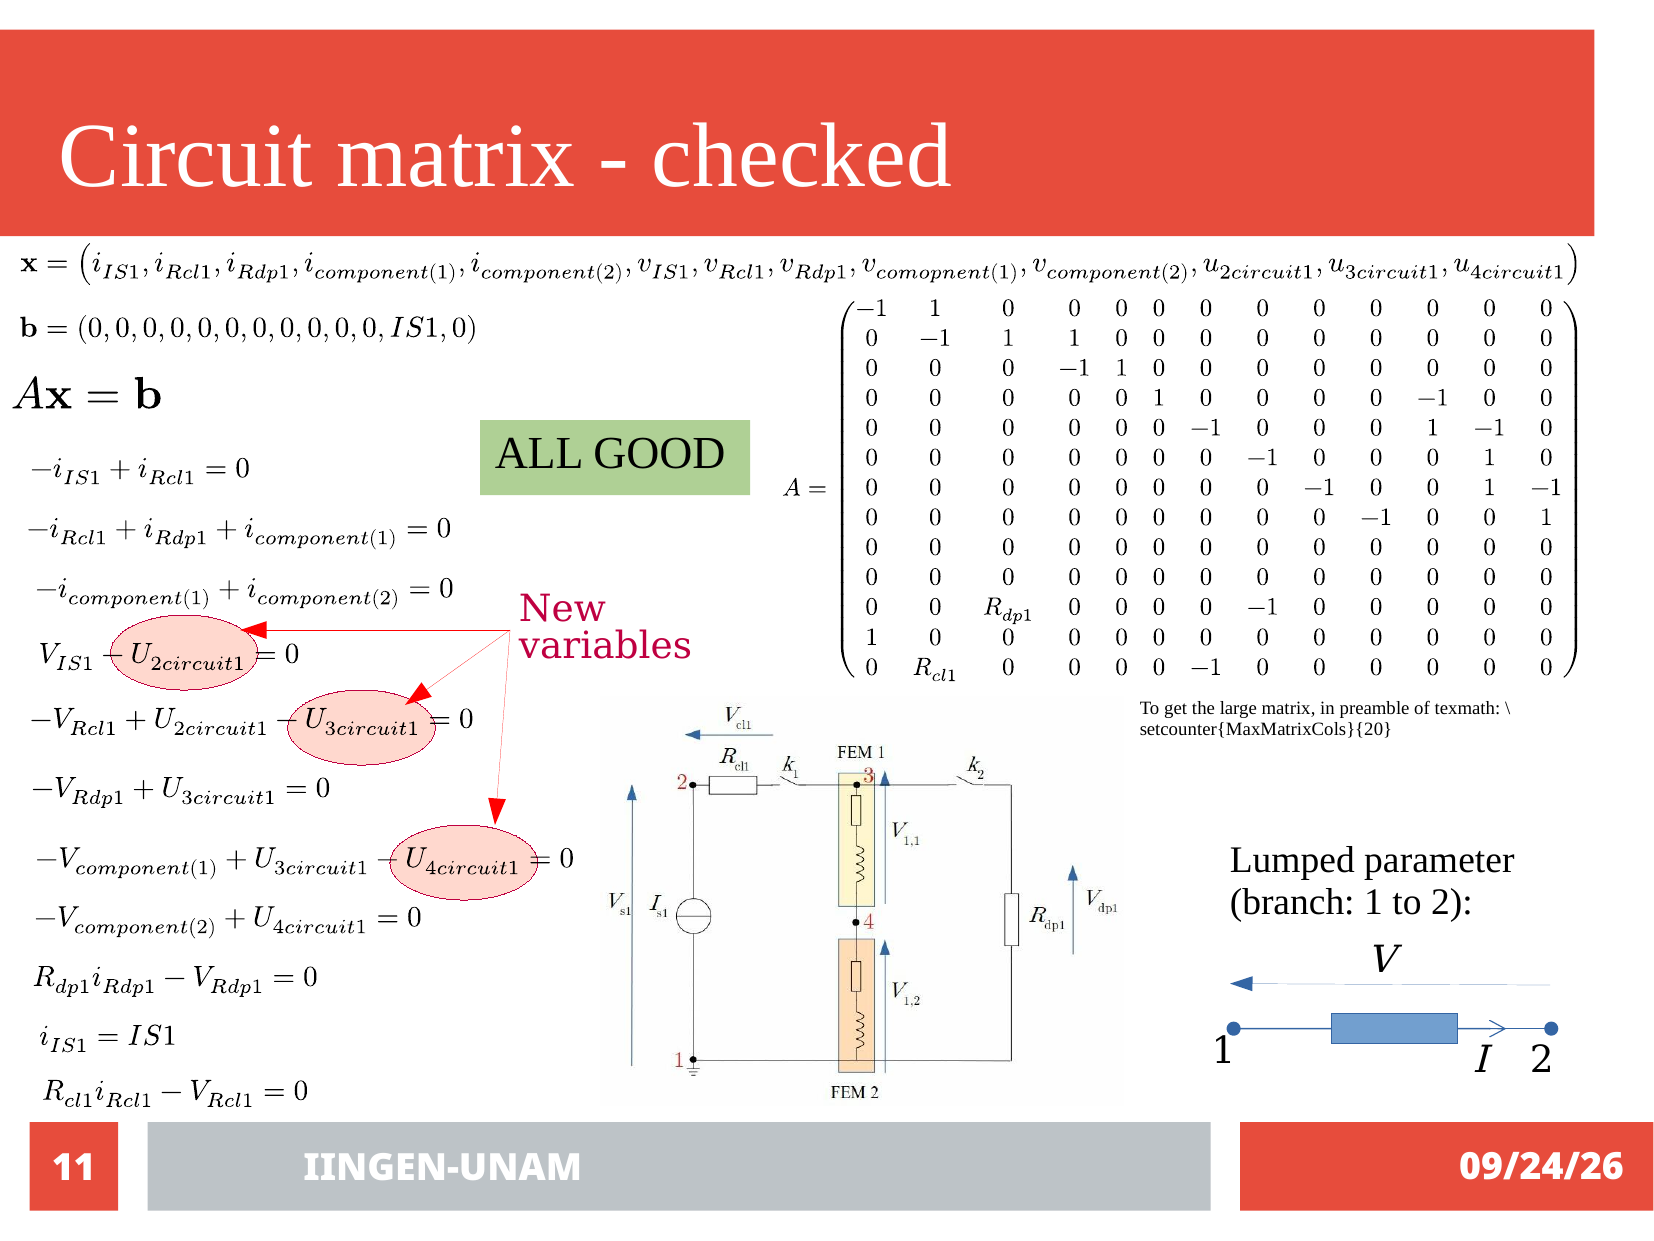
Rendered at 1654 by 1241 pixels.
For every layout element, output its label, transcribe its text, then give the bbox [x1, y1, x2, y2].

text_box [1345, 265, 1356, 279]
text_box [191, 859, 197, 880]
text_box [143, 268, 148, 277]
text_box [1442, 268, 1447, 277]
text_box [1314, 658, 1325, 676]
text_box [70, 721, 87, 736]
text_box [1257, 478, 1268, 496]
text_box [453, 317, 466, 338]
text_box [1116, 418, 1127, 436]
text_box [866, 568, 877, 586]
text_box [361, 531, 368, 545]
text_box [481, 269, 491, 279]
text_box [1032, 258, 1046, 272]
text_box [1153, 508, 1165, 526]
text_box [56, 656, 67, 670]
text_box [1314, 388, 1325, 407]
text_box [256, 791, 263, 805]
text_box [1375, 269, 1386, 279]
text_box [1153, 568, 1165, 586]
text_box [968, 269, 981, 279]
text_box [1501, 269, 1511, 279]
text_box [216, 520, 237, 540]
text_box [340, 865, 347, 875]
text_box [1047, 269, 1057, 279]
text_box [204, 795, 211, 805]
text_box [89, 789, 101, 805]
text_box [932, 668, 946, 682]
text_box [1370, 597, 1382, 616]
text_box [120, 978, 132, 994]
text_box [174, 721, 184, 735]
text_box [358, 860, 367, 875]
text_box [62, 1037, 76, 1053]
text_box [992, 263, 998, 284]
text_box [1116, 597, 1127, 616]
text_box [59, 847, 81, 868]
text_box [1242, 269, 1249, 279]
text_box [1153, 597, 1165, 616]
text_box [1429, 265, 1438, 279]
text_box [1541, 658, 1552, 676]
text_box [1128, 269, 1137, 279]
text_box [1427, 538, 1439, 556]
text_box [1003, 508, 1014, 526]
text_box [406, 269, 420, 279]
text_box [536, 269, 561, 279]
text_box [337, 269, 356, 279]
text_box [33, 966, 55, 987]
text_box [92, 258, 101, 272]
text_box [1116, 538, 1127, 556]
text_box [1102, 269, 1112, 279]
text_box [1116, 299, 1127, 317]
text_box [255, 264, 266, 279]
text_box [81, 243, 91, 286]
text_box [1484, 658, 1495, 676]
text_box [253, 979, 262, 993]
text_box [106, 1092, 133, 1108]
text_box [235, 1092, 241, 1107]
text_box [304, 966, 317, 987]
text_box [255, 535, 265, 545]
text_box [1484, 329, 1495, 347]
text_box [1153, 658, 1165, 676]
text_box [60, 530, 77, 545]
text_box [1542, 508, 1551, 526]
text_box [1116, 478, 1127, 496]
text_box [1069, 448, 1080, 466]
text_box [339, 924, 346, 934]
text_box [426, 317, 437, 337]
text_box [1002, 608, 1012, 621]
text_box [304, 258, 313, 272]
text_box [280, 317, 294, 338]
text_box [160, 595, 173, 605]
text_box [315, 924, 325, 934]
text_box [1154, 388, 1164, 406]
text_box [1567, 243, 1577, 286]
text_box [408, 906, 421, 927]
text_box [1454, 258, 1470, 272]
text_box [866, 329, 877, 347]
text_box [1116, 568, 1127, 586]
text_box [149, 470, 176, 485]
text_box [1286, 269, 1293, 279]
text_box [377, 825, 550, 901]
text_box [866, 658, 877, 676]
text_box [338, 595, 348, 605]
text_box [254, 906, 275, 927]
text_box [258, 721, 266, 735]
text_box [234, 795, 246, 805]
text_box [346, 535, 360, 545]
text_box [83, 1093, 92, 1107]
text_box [930, 508, 941, 526]
text_box [1116, 508, 1127, 526]
text_box [930, 448, 941, 466]
text_box [1153, 299, 1165, 317]
text_box [1200, 329, 1212, 347]
text_box [247, 795, 255, 805]
text_box [1541, 628, 1552, 646]
text_box [420, 265, 428, 279]
text_box [165, 264, 182, 279]
text_box [325, 924, 338, 934]
text_box [930, 597, 941, 616]
text_box [202, 265, 210, 279]
text_box [948, 669, 956, 682]
text_box [351, 333, 356, 343]
text_box [149, 595, 159, 605]
text_box [1116, 448, 1127, 466]
text_box [1541, 538, 1552, 556]
text_box [1003, 448, 1014, 466]
text_box [913, 657, 932, 676]
text_box [286, 865, 304, 875]
text_box [336, 535, 345, 545]
text_box [199, 860, 208, 875]
text_box [1257, 418, 1268, 436]
text_box [20, 258, 38, 272]
text_box [1153, 628, 1165, 646]
text_box [225, 1097, 234, 1107]
text_box [1116, 329, 1127, 347]
text_box [1370, 568, 1382, 586]
text_box [348, 861, 356, 875]
text_box [379, 333, 383, 343]
text_box [102, 615, 276, 691]
text_box [1003, 628, 1014, 646]
text_box [604, 265, 614, 279]
text_box [95, 1086, 104, 1100]
text_box [573, 269, 586, 279]
text_box [255, 847, 277, 868]
text_box [75, 924, 84, 934]
text_box [315, 269, 336, 279]
text_box [1232, 269, 1241, 279]
text_box [755, 265, 764, 279]
text_box [155, 924, 165, 934]
text_box [115, 790, 123, 804]
text_box [1268, 448, 1277, 466]
text_box [1325, 478, 1334, 496]
text_box [98, 865, 117, 875]
text_box [166, 924, 179, 934]
text_box [1211, 418, 1220, 436]
text_box [1370, 388, 1382, 407]
text_box [244, 1093, 252, 1107]
text_box [1314, 329, 1325, 347]
text_box [1317, 268, 1322, 277]
text_box [441, 333, 445, 343]
text_box [299, 595, 311, 609]
text_box [308, 317, 321, 338]
text_box [1181, 263, 1187, 284]
text_box [183, 535, 196, 549]
text_box Lumped parameter (branch: 1 to 2): [1215, 831, 1546, 930]
text_box [1541, 329, 1552, 347]
text_box New variables [504, 584, 775, 637]
title Circuit matrix - checked [59, 59, 1595, 207]
text_box [1484, 597, 1495, 616]
text_box [156, 865, 166, 875]
text_box [210, 979, 227, 994]
text_box [866, 388, 877, 407]
text_box [1113, 269, 1126, 279]
text_box [100, 795, 113, 808]
text_box [193, 966, 215, 987]
text_box [1427, 358, 1439, 377]
text_box [1554, 265, 1563, 279]
text_box [155, 530, 171, 545]
text_box [930, 478, 941, 496]
text_box [438, 265, 447, 279]
text_box [210, 859, 216, 880]
text_box [1200, 597, 1212, 616]
text_box [877, 299, 886, 316]
text_box [406, 316, 424, 338]
text_box [66, 983, 79, 997]
text_box [780, 258, 794, 272]
text_box [1428, 418, 1438, 436]
text_box [1257, 568, 1268, 586]
text_box [1262, 269, 1271, 279]
text_box [1370, 299, 1382, 317]
text_box [1314, 538, 1325, 556]
text_box [1200, 358, 1212, 377]
text_box [248, 722, 256, 736]
text_box [163, 777, 184, 798]
text_box [198, 317, 211, 338]
text_box [316, 865, 339, 875]
text_box [236, 457, 249, 478]
text_box [1495, 418, 1504, 436]
text_box [866, 358, 877, 377]
text_box [192, 590, 201, 605]
text_box [187, 333, 191, 343]
text_box [1220, 265, 1230, 279]
text_box [747, 264, 753, 279]
text_box [930, 568, 941, 586]
text_box [1162, 263, 1168, 284]
text_box [1080, 358, 1089, 376]
text_box [1370, 418, 1382, 436]
text_box [104, 333, 109, 343]
text_box [1200, 568, 1212, 586]
text_box [1069, 568, 1080, 586]
text_box [1200, 448, 1212, 466]
text_box [1370, 538, 1382, 556]
text_box [110, 595, 122, 609]
text_box [114, 264, 128, 279]
text_box [392, 589, 397, 610]
text_box [174, 591, 182, 605]
text_box [1484, 508, 1495, 526]
text_box [1314, 448, 1325, 466]
text_box [76, 865, 97, 875]
text_box [1170, 265, 1180, 279]
text_box [1493, 269, 1500, 279]
text_box [241, 333, 246, 343]
text_box [356, 269, 369, 283]
text_box [1153, 418, 1165, 436]
text_box [1304, 265, 1312, 279]
text_box [837, 265, 846, 279]
text_box [371, 529, 376, 550]
text_box [223, 795, 233, 805]
text_box [679, 265, 688, 279]
text_box [1200, 628, 1212, 646]
text_box V [1352, 935, 1428, 996]
text_box [1397, 269, 1410, 279]
text_box [652, 264, 663, 279]
text_box [42, 1079, 64, 1101]
text_box [1257, 538, 1268, 556]
text_box [296, 333, 301, 343]
text_box [92, 972, 101, 987]
text_box [134, 376, 161, 409]
text_box [363, 591, 371, 605]
text_box [664, 264, 678, 279]
text_box [269, 333, 273, 343]
text_box [1484, 568, 1495, 586]
text_box [468, 315, 475, 344]
text_box [1544, 265, 1552, 279]
text_box [1003, 299, 1014, 317]
text_box [144, 524, 153, 538]
text_box [381, 269, 394, 279]
text_box [1153, 448, 1165, 466]
text_box [142, 865, 155, 875]
text_box [1411, 269, 1418, 279]
text_box [597, 263, 603, 284]
text_box [1370, 358, 1382, 377]
text_box [277, 535, 297, 545]
text_box [50, 1038, 61, 1052]
text_box [1314, 418, 1325, 436]
text_box [268, 595, 299, 605]
text_box [89, 530, 94, 545]
text_box [167, 865, 180, 875]
text_box [1153, 358, 1165, 377]
text_box [460, 708, 473, 729]
text_box [81, 979, 89, 993]
text_box [1003, 388, 1014, 407]
text_box [437, 517, 451, 538]
text_box [1069, 658, 1080, 676]
text_box [226, 725, 239, 736]
text_box [471, 258, 480, 272]
text_box [84, 656, 92, 670]
text_box [225, 909, 245, 929]
text_box [55, 777, 77, 798]
text_box [123, 595, 134, 605]
text_box [940, 329, 950, 346]
text_box [116, 317, 129, 338]
text_box [1070, 329, 1079, 346]
text_box [1003, 478, 1014, 496]
text_box [1024, 609, 1031, 621]
text_box [72, 790, 88, 805]
text_box [1541, 597, 1552, 616]
text_box [1563, 301, 1578, 678]
text_box [930, 388, 941, 407]
text_box 1 [1196, 1026, 1242, 1079]
text_box [321, 535, 334, 545]
text_box [55, 978, 67, 994]
text_box [226, 258, 235, 272]
text_box [1211, 658, 1220, 675]
text_box [1484, 538, 1495, 556]
text_box I [1458, 1035, 1534, 1096]
text_box [171, 317, 184, 338]
text_box [131, 983, 144, 997]
text_box [133, 779, 154, 800]
text_box [1116, 388, 1127, 407]
text_box [449, 263, 455, 284]
text_box [1069, 478, 1080, 496]
text_box [219, 580, 239, 600]
text_box [1328, 258, 1344, 272]
text_box [1370, 448, 1382, 466]
text_box [177, 470, 183, 485]
text_box [1116, 628, 1127, 646]
text_box [1069, 388, 1080, 407]
text_box [78, 535, 88, 545]
text_box [65, 1097, 74, 1107]
text_box [103, 979, 119, 994]
text_box [1541, 358, 1552, 377]
text_box [782, 477, 801, 496]
text_box [1314, 299, 1325, 317]
text_box [58, 584, 67, 598]
text_box [637, 258, 651, 272]
text_box [1427, 299, 1439, 317]
text_box [626, 268, 631, 277]
text_box [930, 628, 941, 646]
text_box [1138, 269, 1152, 279]
text_box [132, 333, 136, 343]
text_box [380, 590, 390, 605]
text_box [1012, 613, 1023, 625]
text_box [190, 1079, 212, 1101]
text_box [85, 924, 116, 934]
text_box [1200, 538, 1212, 556]
text_box [1370, 478, 1382, 496]
text_box [180, 920, 188, 934]
text_box [79, 315, 87, 344]
text_box [704, 258, 718, 272]
text_box [117, 865, 130, 879]
text_box [1003, 358, 1014, 377]
text_box [247, 584, 256, 598]
text_box [1257, 658, 1268, 676]
text_box [50, 524, 58, 538]
text_box [1257, 299, 1268, 317]
text_box [142, 1093, 151, 1107]
text_box [20, 316, 37, 337]
text_box [126, 710, 146, 731]
picture [600, 696, 1124, 1106]
text_box [88, 317, 102, 338]
text_box [295, 924, 302, 934]
text_box [258, 595, 267, 605]
text_box [197, 919, 207, 934]
text_box [587, 265, 595, 279]
text_box [204, 725, 215, 736]
text_box [389, 529, 395, 550]
text_box [226, 850, 246, 870]
text_box [277, 690, 450, 766]
text_box [1011, 263, 1016, 284]
text_box [812, 264, 824, 279]
text_box [68, 655, 82, 671]
text_box [266, 790, 274, 804]
text_box [1541, 418, 1552, 436]
text_box [203, 589, 208, 610]
text_box [866, 508, 877, 526]
text_box [1000, 265, 1008, 279]
text_box [1003, 568, 1014, 586]
text_box [982, 265, 990, 279]
text_box [1427, 508, 1439, 526]
text_box [324, 595, 337, 605]
text_box [1551, 478, 1561, 496]
text_box [237, 264, 254, 279]
text_box [503, 269, 523, 279]
text_box [560, 847, 573, 868]
text_box [1257, 329, 1268, 347]
text_box [1314, 628, 1325, 646]
text_box [930, 418, 941, 436]
text_box [1512, 269, 1535, 279]
text_box [1314, 358, 1325, 377]
text_box [1419, 265, 1427, 279]
text_box [1200, 478, 1212, 496]
text_box [1485, 478, 1494, 496]
text_box [1268, 597, 1277, 615]
text_box [795, 264, 811, 279]
text_box [1541, 568, 1552, 586]
text_box [1069, 269, 1088, 279]
text_box [1152, 265, 1160, 279]
text_box [840, 301, 855, 678]
text_box [1484, 299, 1495, 317]
text_box [1200, 508, 1212, 526]
text_box [45, 388, 72, 409]
text_box ALL GOOD [480, 420, 751, 496]
text_box [1427, 658, 1439, 676]
text_box [390, 316, 405, 337]
text_box [196, 725, 203, 736]
text_box [1541, 299, 1552, 317]
text_box [867, 628, 876, 646]
text_box [107, 721, 115, 735]
text_box [214, 333, 218, 343]
text_box [1116, 658, 1127, 676]
text_box [285, 924, 295, 934]
text_box [1484, 388, 1495, 407]
text_box [1117, 358, 1126, 376]
text_box [1003, 658, 1014, 676]
text_box [1153, 538, 1165, 556]
text_box [1088, 269, 1101, 283]
text_box [239, 983, 251, 997]
text_box [396, 269, 405, 279]
text_box [1069, 628, 1080, 646]
text_box [280, 265, 288, 279]
text_box [430, 263, 436, 284]
text_box [198, 530, 206, 545]
text_box [919, 269, 956, 283]
text_box [1357, 269, 1375, 279]
text_box [116, 520, 136, 540]
text_box [1257, 628, 1268, 646]
text_box [373, 589, 379, 610]
text_box [1153, 329, 1165, 347]
text_box [1427, 448, 1439, 466]
text_box [305, 865, 315, 875]
text_box [1314, 508, 1325, 526]
text_box [1387, 269, 1397, 279]
text_box [40, 1031, 48, 1046]
text_box [1021, 268, 1026, 277]
text_box [1536, 269, 1543, 279]
text_box [266, 535, 276, 545]
text_box [75, 1092, 81, 1107]
text_box [1314, 568, 1325, 586]
text_box [316, 777, 330, 798]
text_box [303, 924, 314, 934]
text_box [130, 265, 138, 279]
text_box [212, 795, 223, 805]
text_box [190, 918, 196, 939]
text_box [129, 924, 154, 934]
text_box [226, 317, 239, 338]
text_box [186, 725, 195, 736]
text_box [1427, 628, 1439, 646]
text_box [862, 258, 876, 272]
text_box [1257, 358, 1268, 377]
text_box [135, 595, 148, 605]
text_box [1370, 658, 1382, 676]
text_box [97, 530, 105, 545]
text_box [116, 924, 128, 938]
text_box [370, 269, 380, 279]
text_box [1272, 269, 1285, 279]
text_box [69, 595, 78, 605]
text_box [1003, 538, 1014, 556]
text_box [143, 317, 156, 338]
text_box [184, 589, 190, 610]
text_box [285, 643, 299, 664]
text_box [1058, 269, 1068, 279]
text_box [138, 464, 147, 478]
text_box [110, 460, 130, 480]
text_box [40, 642, 61, 664]
text_box [58, 906, 80, 927]
text_box [866, 418, 877, 436]
text_box [253, 317, 266, 338]
text_box [1314, 597, 1325, 616]
text_box [245, 524, 253, 538]
text_box [1069, 508, 1080, 526]
text_box [1069, 538, 1080, 556]
text_box [155, 707, 176, 729]
text_box [130, 865, 141, 875]
text_box [866, 597, 877, 616]
text_box [1484, 358, 1495, 377]
text_box [172, 530, 184, 545]
text_box [228, 978, 239, 994]
text_box [823, 269, 835, 283]
text_box [1427, 597, 1439, 616]
text_box [1331, 1013, 1458, 1044]
text_box [1370, 628, 1382, 646]
text_box [12, 375, 44, 409]
text_box [159, 333, 164, 343]
text_box [1482, 269, 1492, 279]
text_box [1294, 265, 1301, 279]
text_box [155, 258, 163, 272]
text_box [183, 264, 199, 279]
text_box [75, 470, 89, 485]
text_box [274, 860, 285, 875]
text_box [866, 538, 877, 556]
text_box [77, 1038, 86, 1052]
text_box [53, 464, 62, 478]
text_box [887, 269, 918, 279]
text_box [293, 268, 298, 277]
text_box [1069, 597, 1080, 616]
text_box [1200, 388, 1212, 407]
text_box [1427, 568, 1439, 586]
text_box [876, 269, 886, 279]
text_box [266, 269, 278, 283]
text_box [53, 707, 75, 729]
text_box [1485, 448, 1494, 466]
text_box [349, 595, 362, 605]
text_box [523, 269, 535, 283]
text_box [146, 979, 154, 993]
text_box [562, 269, 572, 279]
text_box [957, 269, 967, 279]
text_box [1257, 508, 1268, 526]
text_box [181, 861, 189, 875]
text_box [983, 597, 1002, 616]
text_box [128, 1025, 142, 1045]
text_box [615, 263, 621, 284]
text_box [1203, 258, 1219, 272]
text_box [64, 470, 74, 485]
text_box [185, 470, 194, 485]
text_box To get the large matrix, in preamble of texmath: \setcounter{MaxMatrixCols}{20} [1125, 690, 1636, 747]
text_box [310, 535, 320, 545]
text_box [357, 919, 366, 934]
text_box [930, 538, 941, 556]
text_box [91, 470, 99, 485]
text_box [1257, 388, 1268, 407]
text_box [1250, 269, 1261, 279]
text_box [297, 535, 309, 549]
text_box [1069, 418, 1080, 436]
text_box [347, 920, 355, 934]
text_box [1370, 329, 1382, 347]
text_box [79, 595, 110, 605]
text_box [866, 448, 877, 466]
text_box [1470, 264, 1481, 279]
text_box [1427, 478, 1439, 496]
text_box [1541, 388, 1552, 407]
text_box [379, 530, 387, 545]
text_box [273, 919, 284, 934]
text_box [440, 577, 453, 598]
text_box [294, 1080, 307, 1101]
text_box [208, 918, 214, 939]
text_box [193, 795, 203, 805]
text_box [363, 317, 376, 338]
text_box [164, 1025, 175, 1045]
text_box [492, 269, 502, 279]
text_box [930, 358, 941, 377]
text_box [866, 478, 877, 496]
text_box [216, 725, 225, 736]
text_box [1004, 329, 1013, 346]
text_box [1438, 388, 1447, 406]
text_box [931, 299, 940, 316]
text_box [312, 595, 323, 605]
text_box [1381, 508, 1391, 526]
text_box [335, 317, 349, 338]
text_box 2 [1515, 1035, 1561, 1088]
text_box [88, 720, 104, 736]
text_box [103, 264, 113, 279]
text_box [324, 333, 328, 343]
text_box [207, 1092, 224, 1108]
text_box [182, 790, 192, 805]
text_box [1541, 448, 1552, 466]
text_box [1003, 418, 1014, 436]
text_box [144, 1024, 162, 1046]
text_box [1484, 628, 1495, 646]
text_box [1069, 299, 1080, 317]
text_box [1153, 478, 1165, 496]
text_box [240, 725, 247, 736]
text_box [134, 1092, 140, 1107]
text_box [719, 264, 746, 279]
text_box [1200, 299, 1212, 317]
text_box [1427, 329, 1439, 347]
